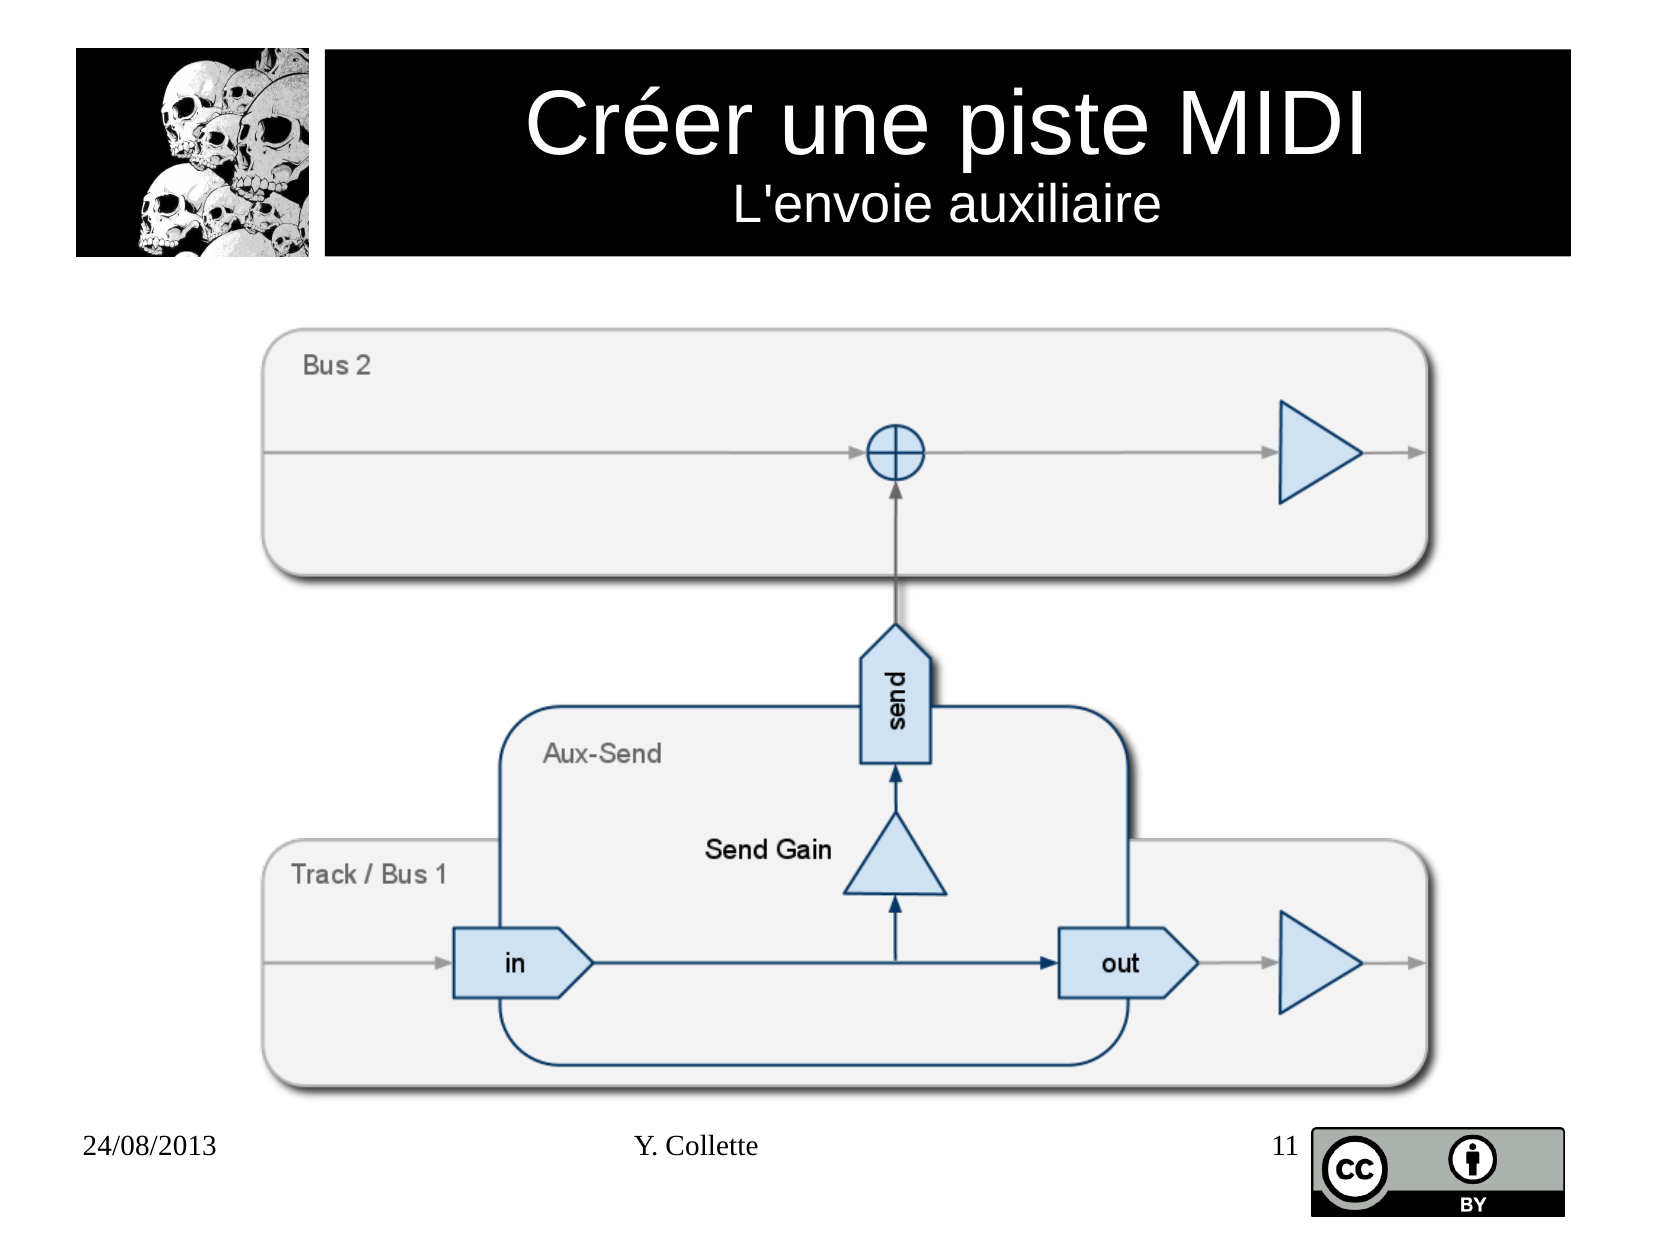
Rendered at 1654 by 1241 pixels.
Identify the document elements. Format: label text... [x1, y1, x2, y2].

picture [1311, 1127, 1565, 1217]
picture [76, 48, 309, 257]
title Créer une piste MIDI L'envoie auxiliaire [324, 49, 1571, 257]
picture [248, 321, 1446, 1105]
